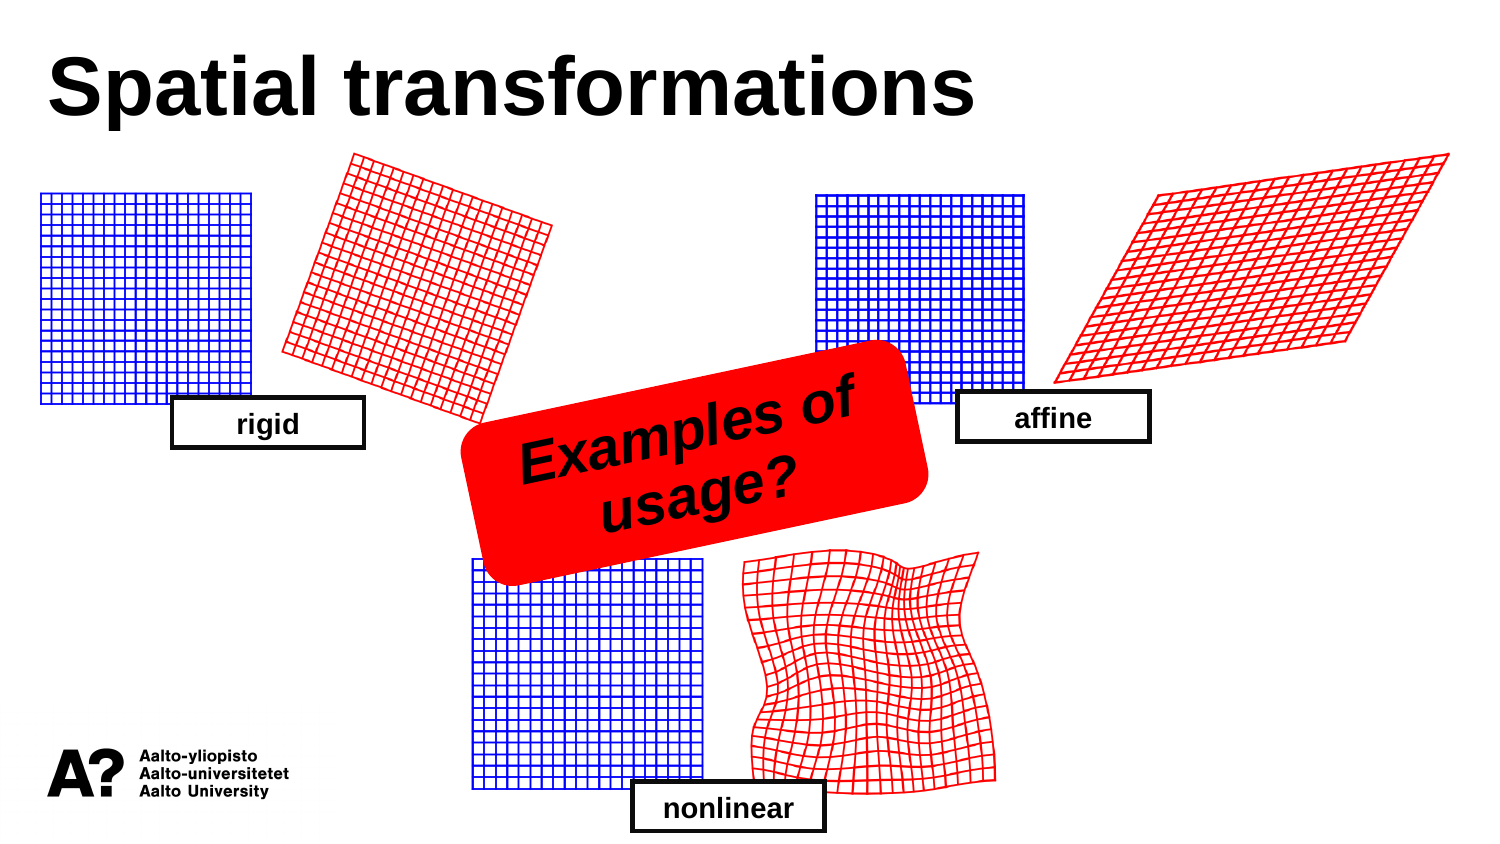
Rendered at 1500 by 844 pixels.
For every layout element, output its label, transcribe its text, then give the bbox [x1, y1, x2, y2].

text_box [463, 342, 926, 583]
text_box rigid [171, 397, 365, 448]
picture [437, 529, 1030, 816]
text_box nonlinear [632, 781, 825, 832]
text_box affine [957, 391, 1150, 442]
list Spatial transformations [47, 32, 1442, 197]
picture [6, 131, 586, 446]
picture [773, 130, 1491, 427]
text_box Examples of usage? [475, 355, 910, 569]
picture [0, 702, 337, 844]
